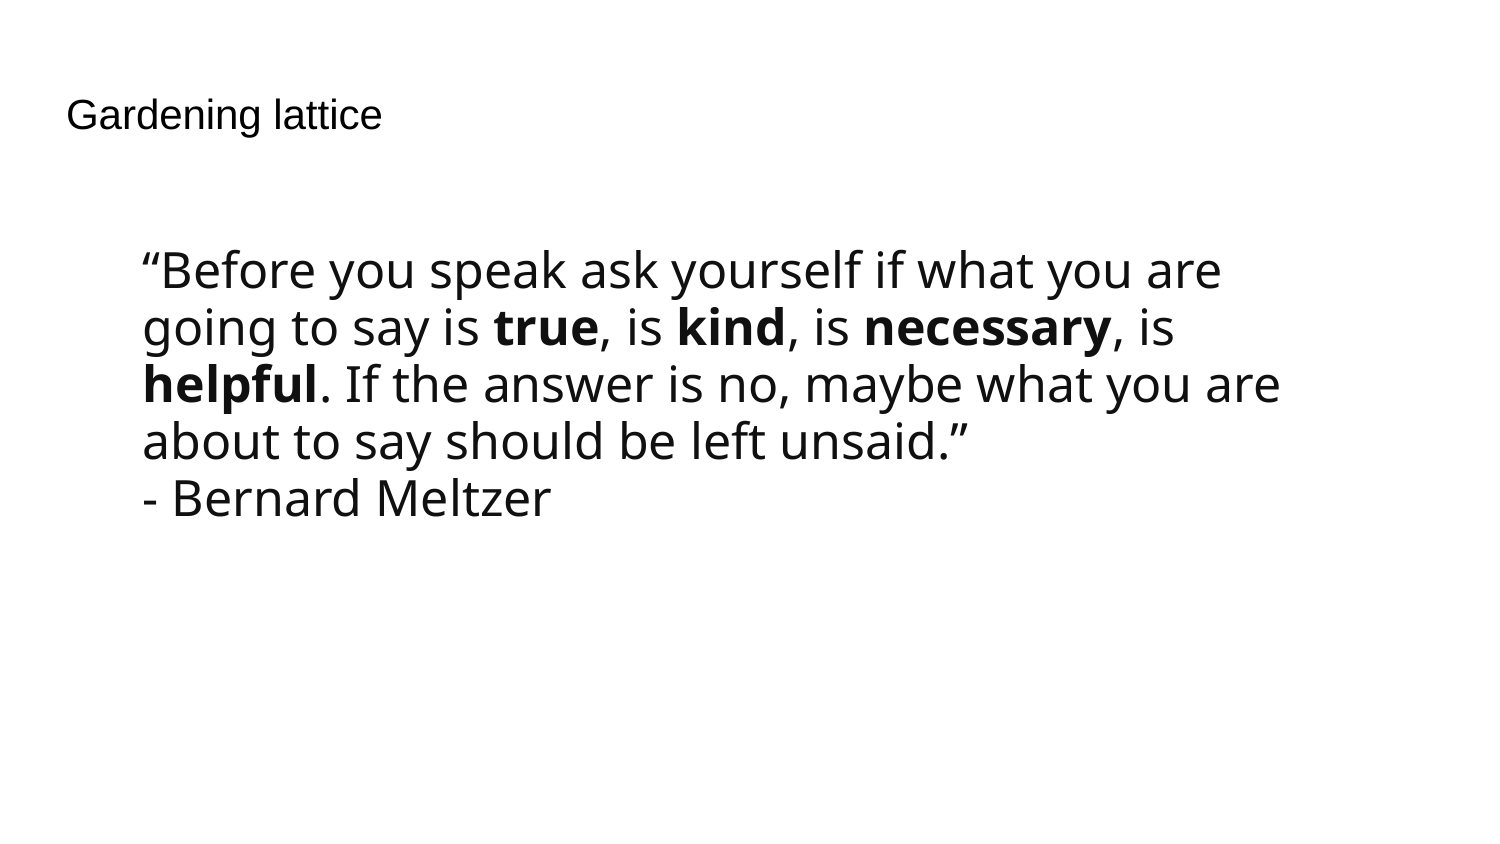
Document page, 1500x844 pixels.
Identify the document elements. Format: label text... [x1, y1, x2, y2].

text_box Gardening lattice [51, 72, 1449, 199]
list “Before you speak ask yourself if what you are going to say is true, is kind, is necessary, is helpful. If the answer is no, maybe what you are about to say should be left unsaid.” - Bernard Meltzer [127, 228, 1373, 708]
